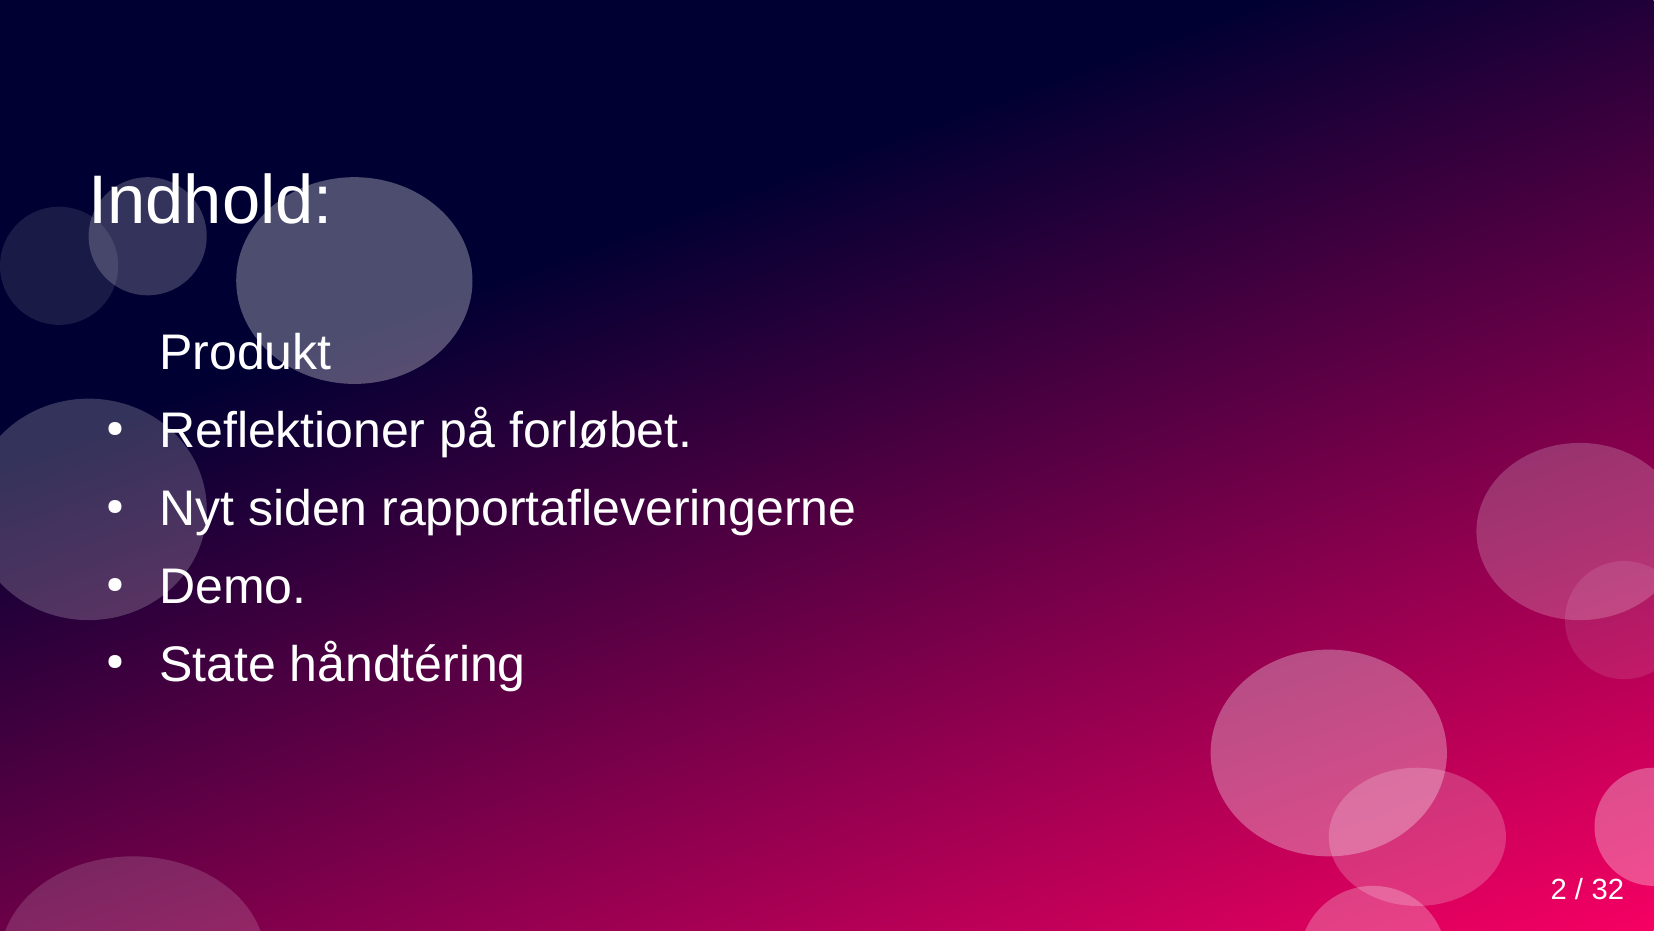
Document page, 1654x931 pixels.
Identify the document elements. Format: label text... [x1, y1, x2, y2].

title Indhold: [88, 118, 1565, 281]
list Produkt Reflektioner på forløbet. Nyt siden rapportafleveringerne Demo. State håndtéring [88, 324, 1565, 783]
